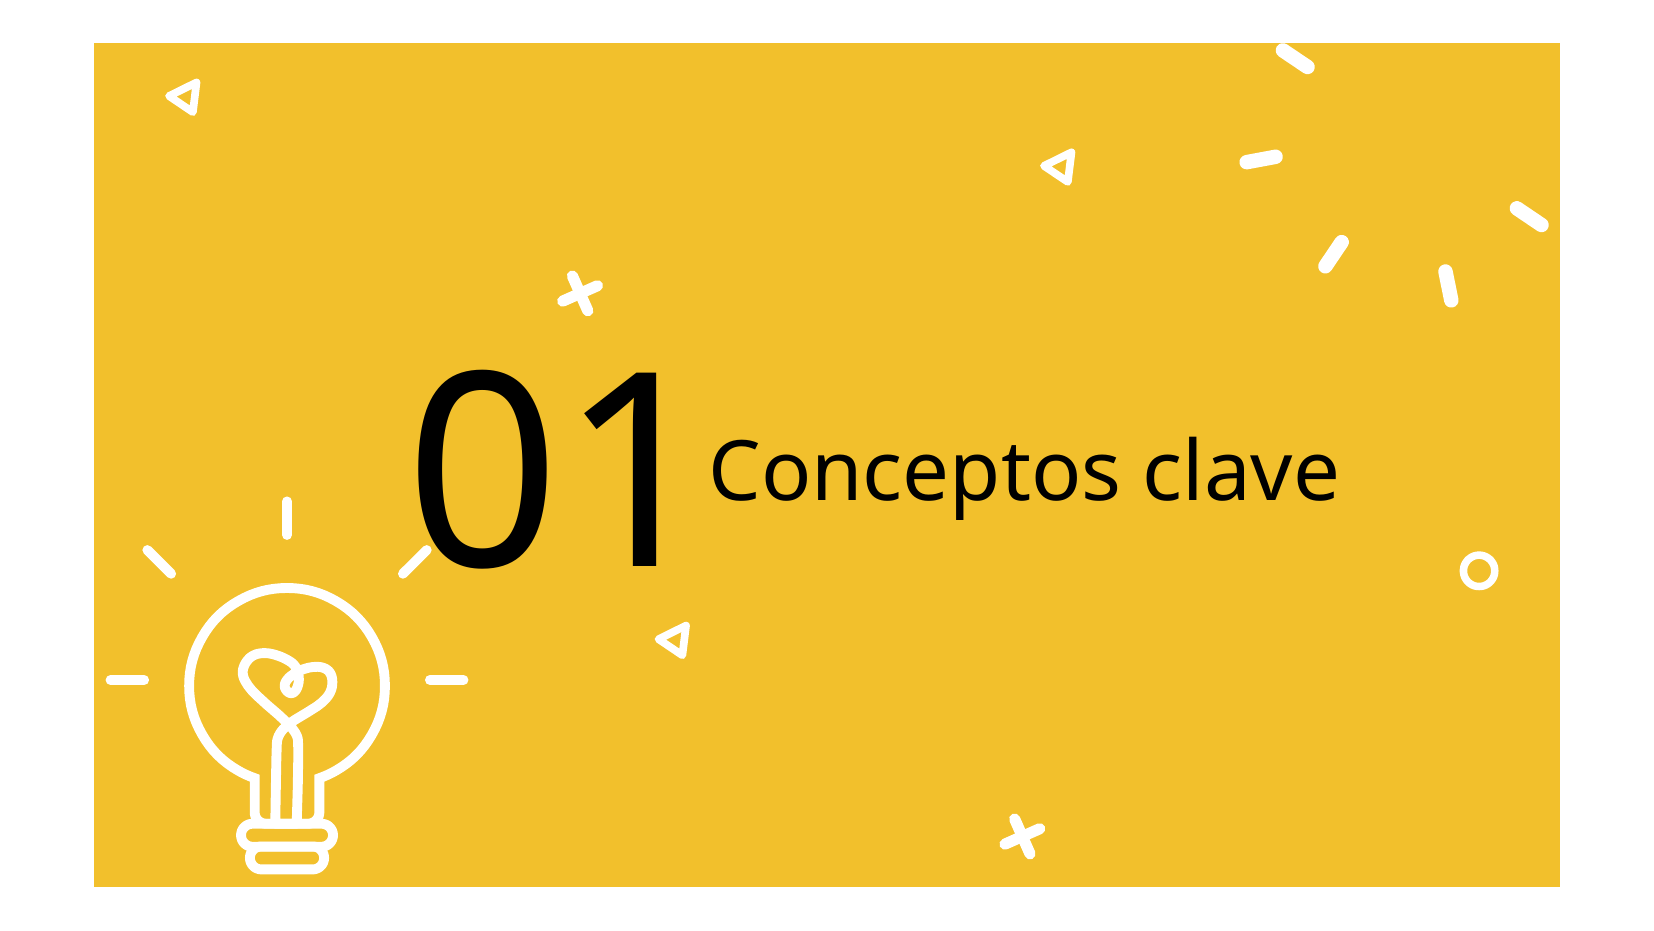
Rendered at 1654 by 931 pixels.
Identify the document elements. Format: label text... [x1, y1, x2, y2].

title 01 [405, 276, 751, 646]
title Conceptos clave [751, 411, 1429, 525]
